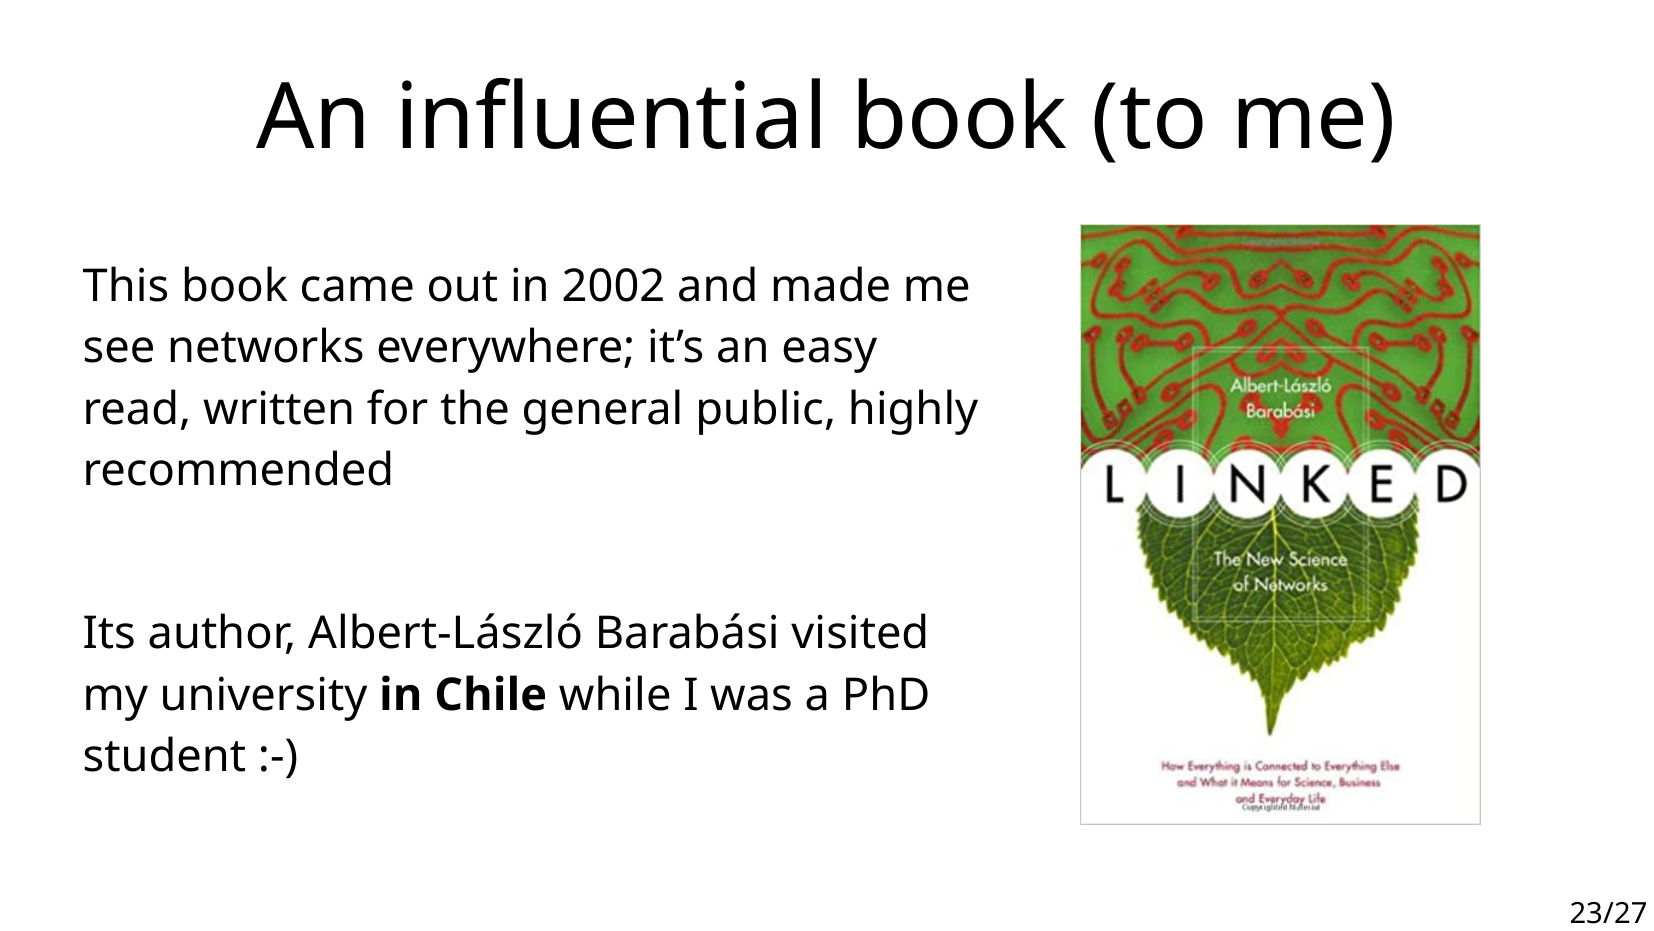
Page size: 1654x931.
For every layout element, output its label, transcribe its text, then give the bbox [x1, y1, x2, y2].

picture [1080, 224, 1481, 826]
list This book came out in 2002 and made me see networks everywhere; it’s an easy read, written for the general public, highly recommended Its author, Albert-László Barabási visited my university in Chile while I was a PhD student :-) [82, 253, 991, 793]
title An influential book (to me) [82, 1, 1571, 226]
